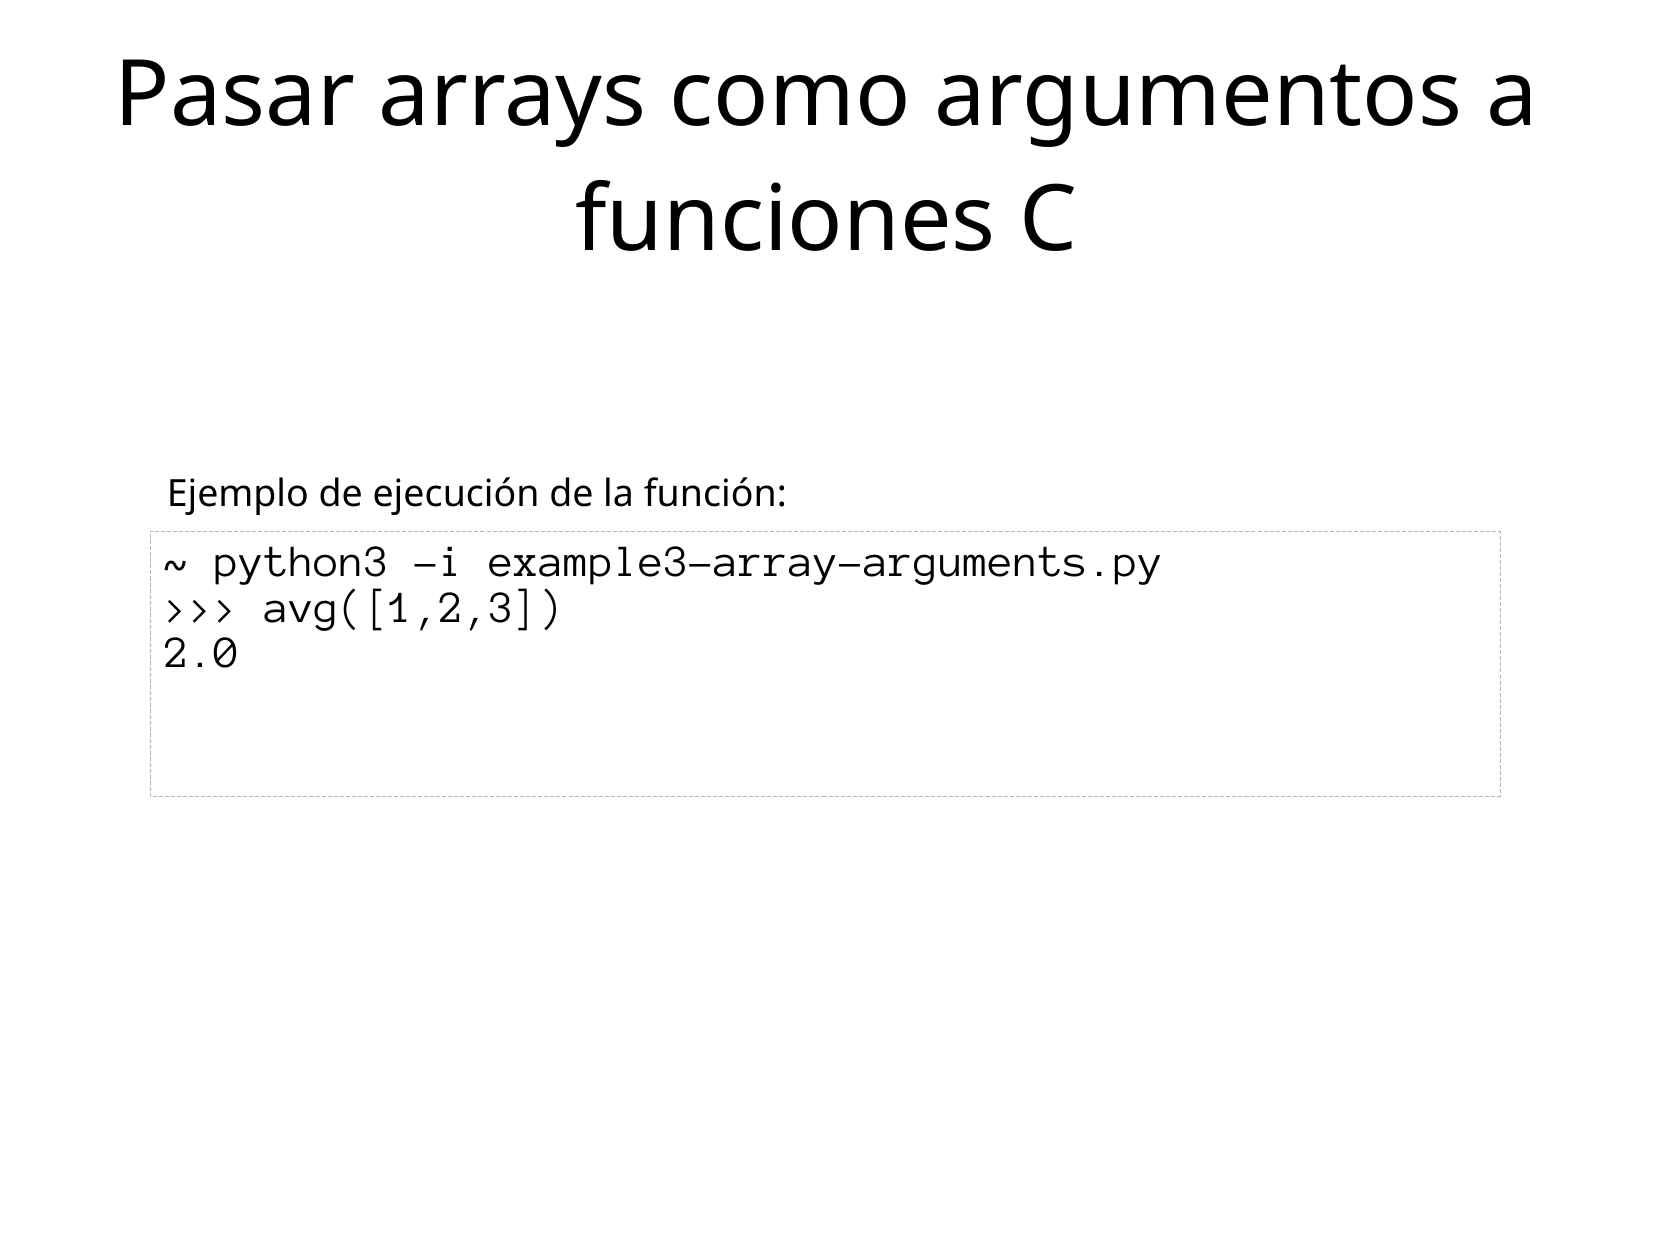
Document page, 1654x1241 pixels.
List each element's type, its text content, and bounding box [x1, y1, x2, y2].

text_box Ejemplo de ejecución de la función: [152, 458, 745, 518]
text_box ~ python3 -i example3-array-arguments.py >>> avg([1,2,3]) 2.0 [150, 531, 1501, 730]
title Pasar arrays como argumentos a funciones C [82, 45, 1571, 261]
